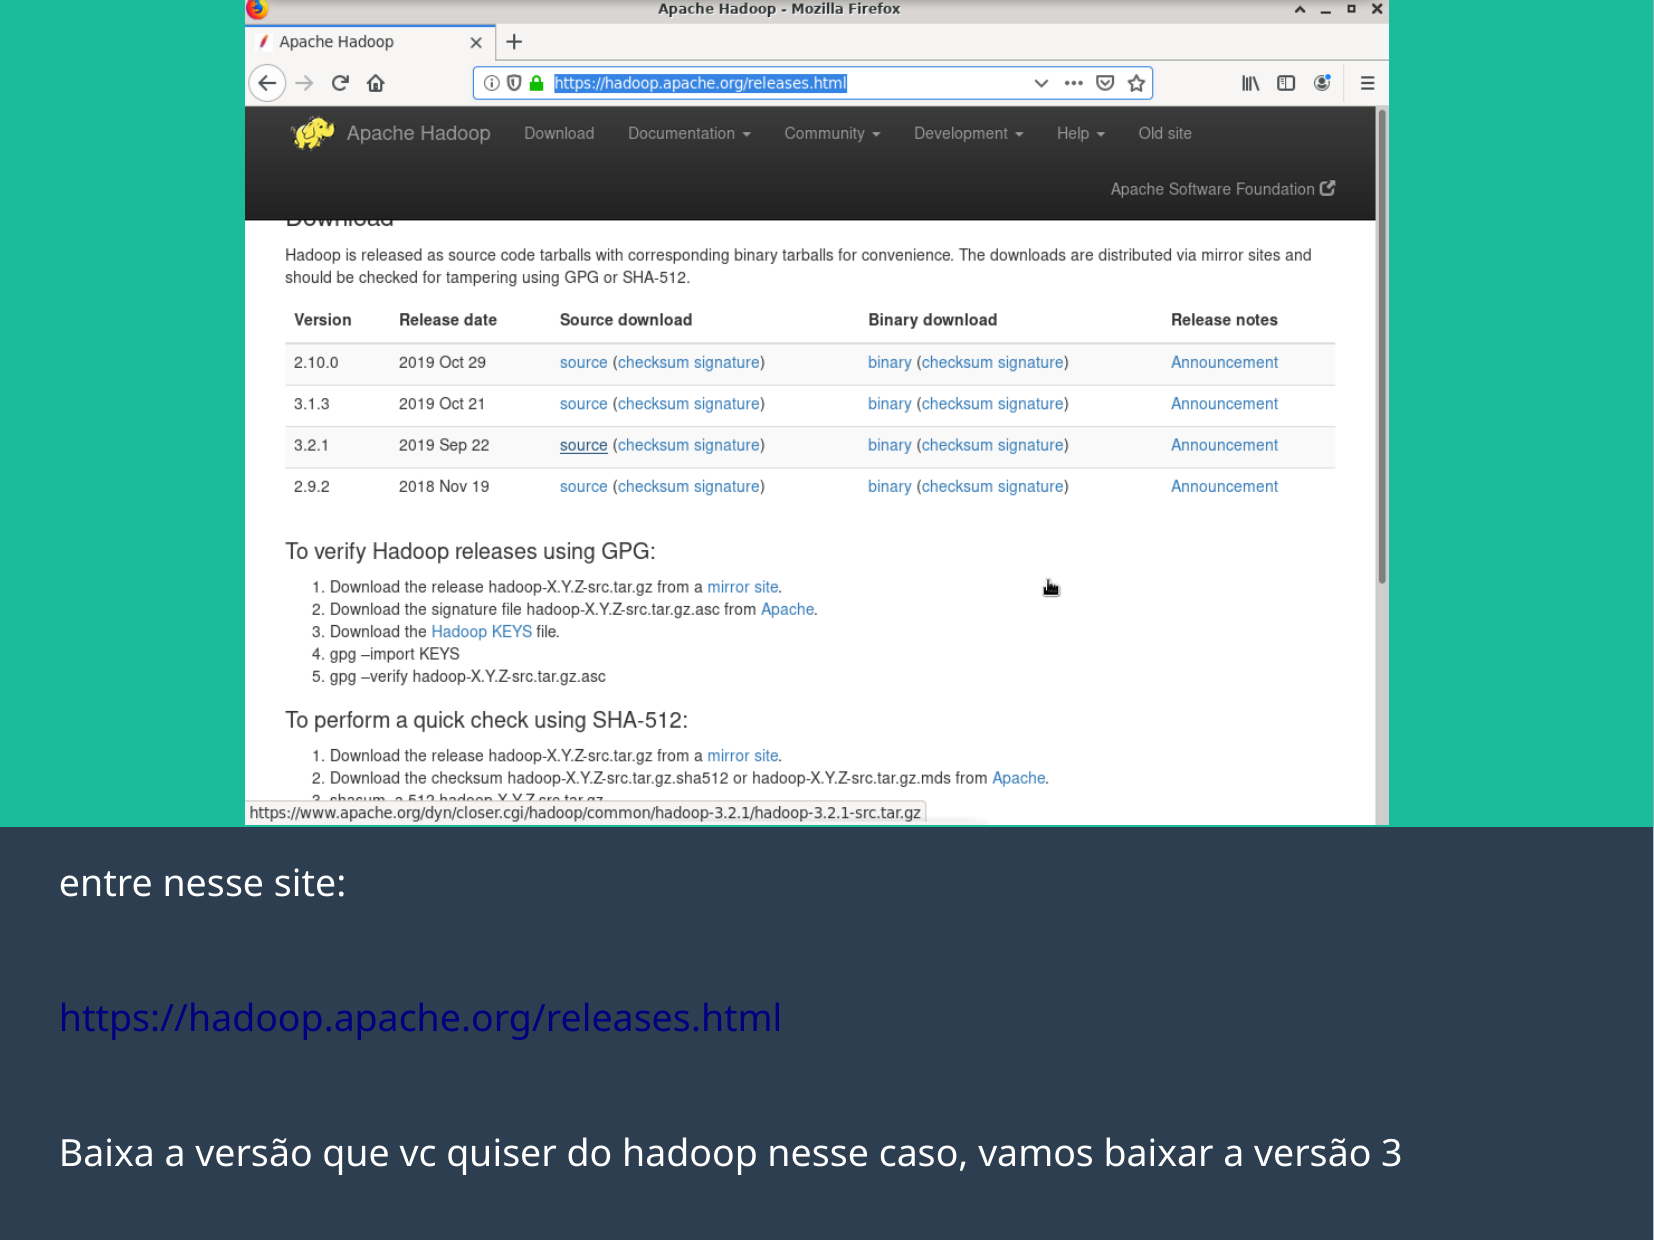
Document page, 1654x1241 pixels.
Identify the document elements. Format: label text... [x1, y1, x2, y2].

picture [245, 0, 1389, 826]
list entre nesse site: https://hadoop.apache.org/releases.html Baixa a versão que vc quiser do hadoop nesse caso, vamos baixar a versão 3 [59, 856, 1595, 1182]
